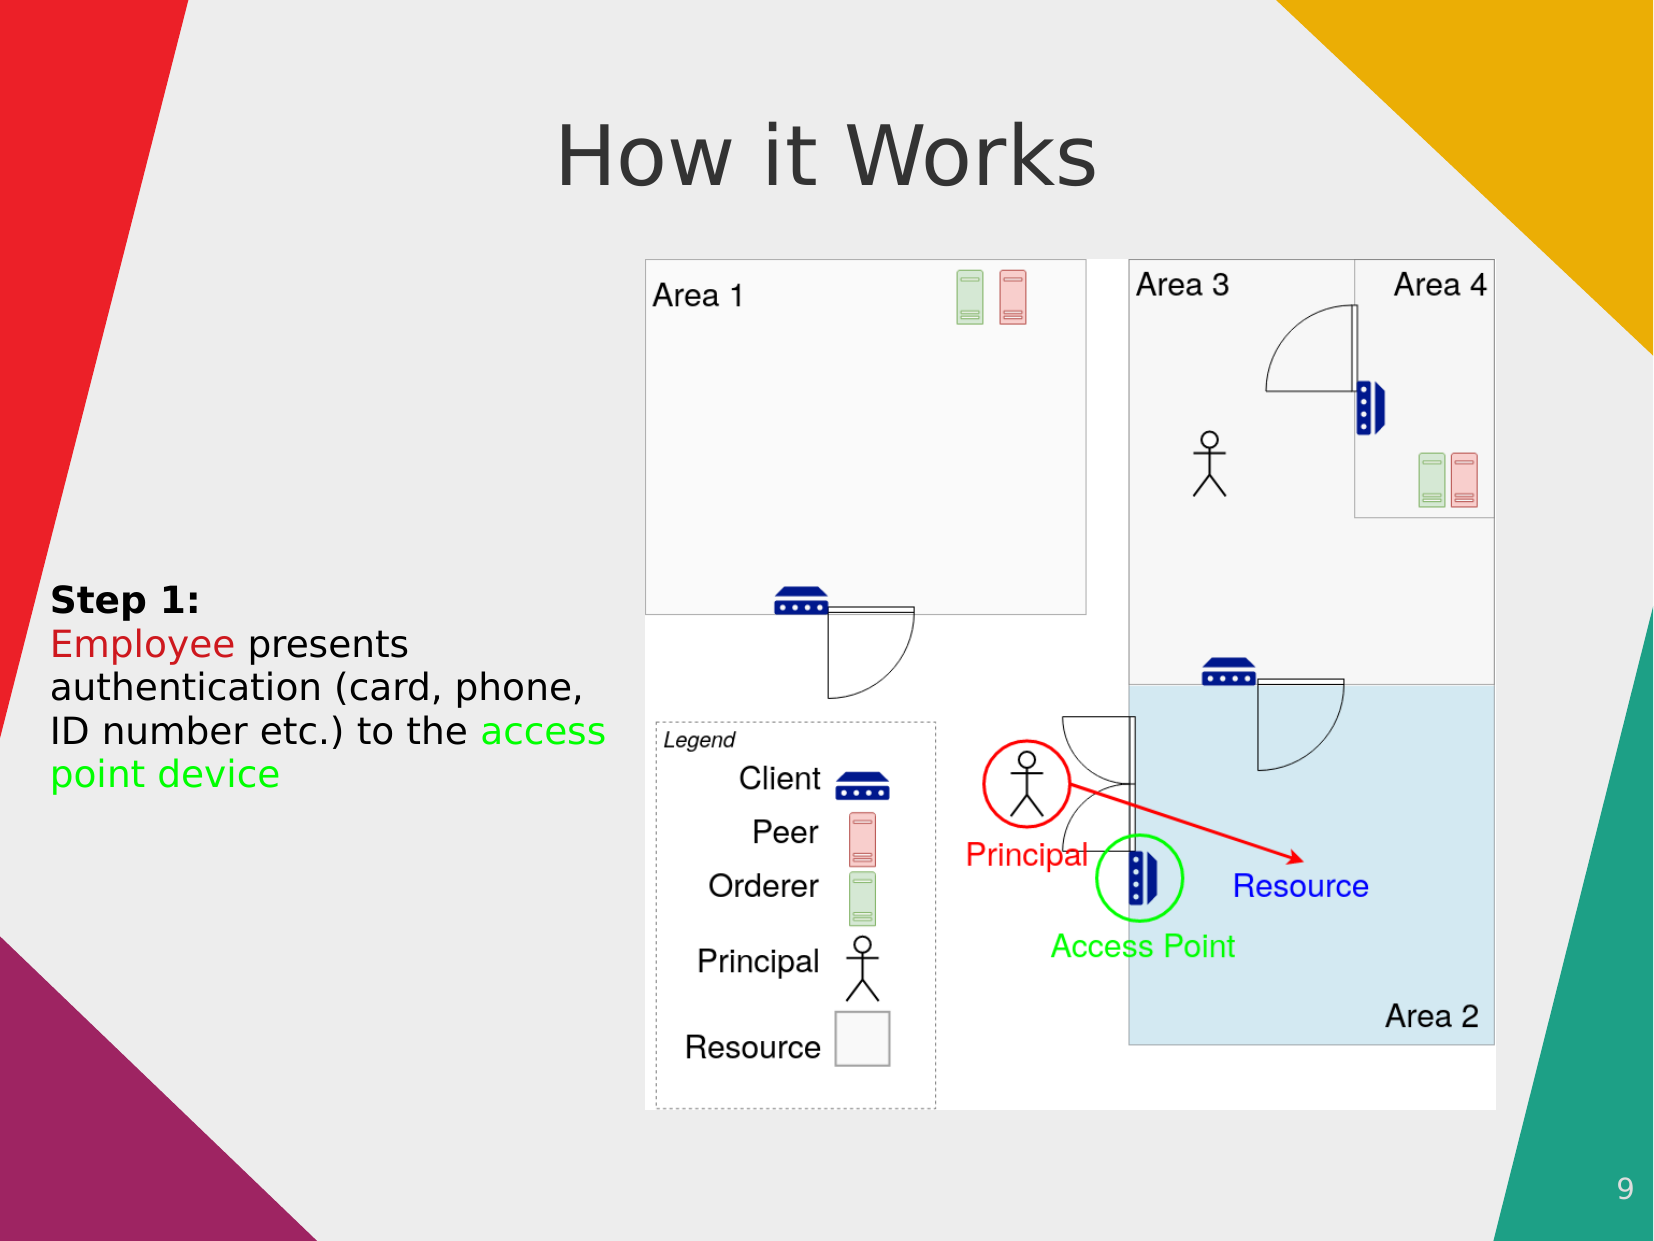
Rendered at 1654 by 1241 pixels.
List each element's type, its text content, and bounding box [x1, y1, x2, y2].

picture [645, 259, 1496, 1111]
text_box Step 1: Employee presents authentication (card, phone, ID number etc.) to the access point device [35, 571, 634, 805]
title How it Works [114, 58, 1539, 256]
